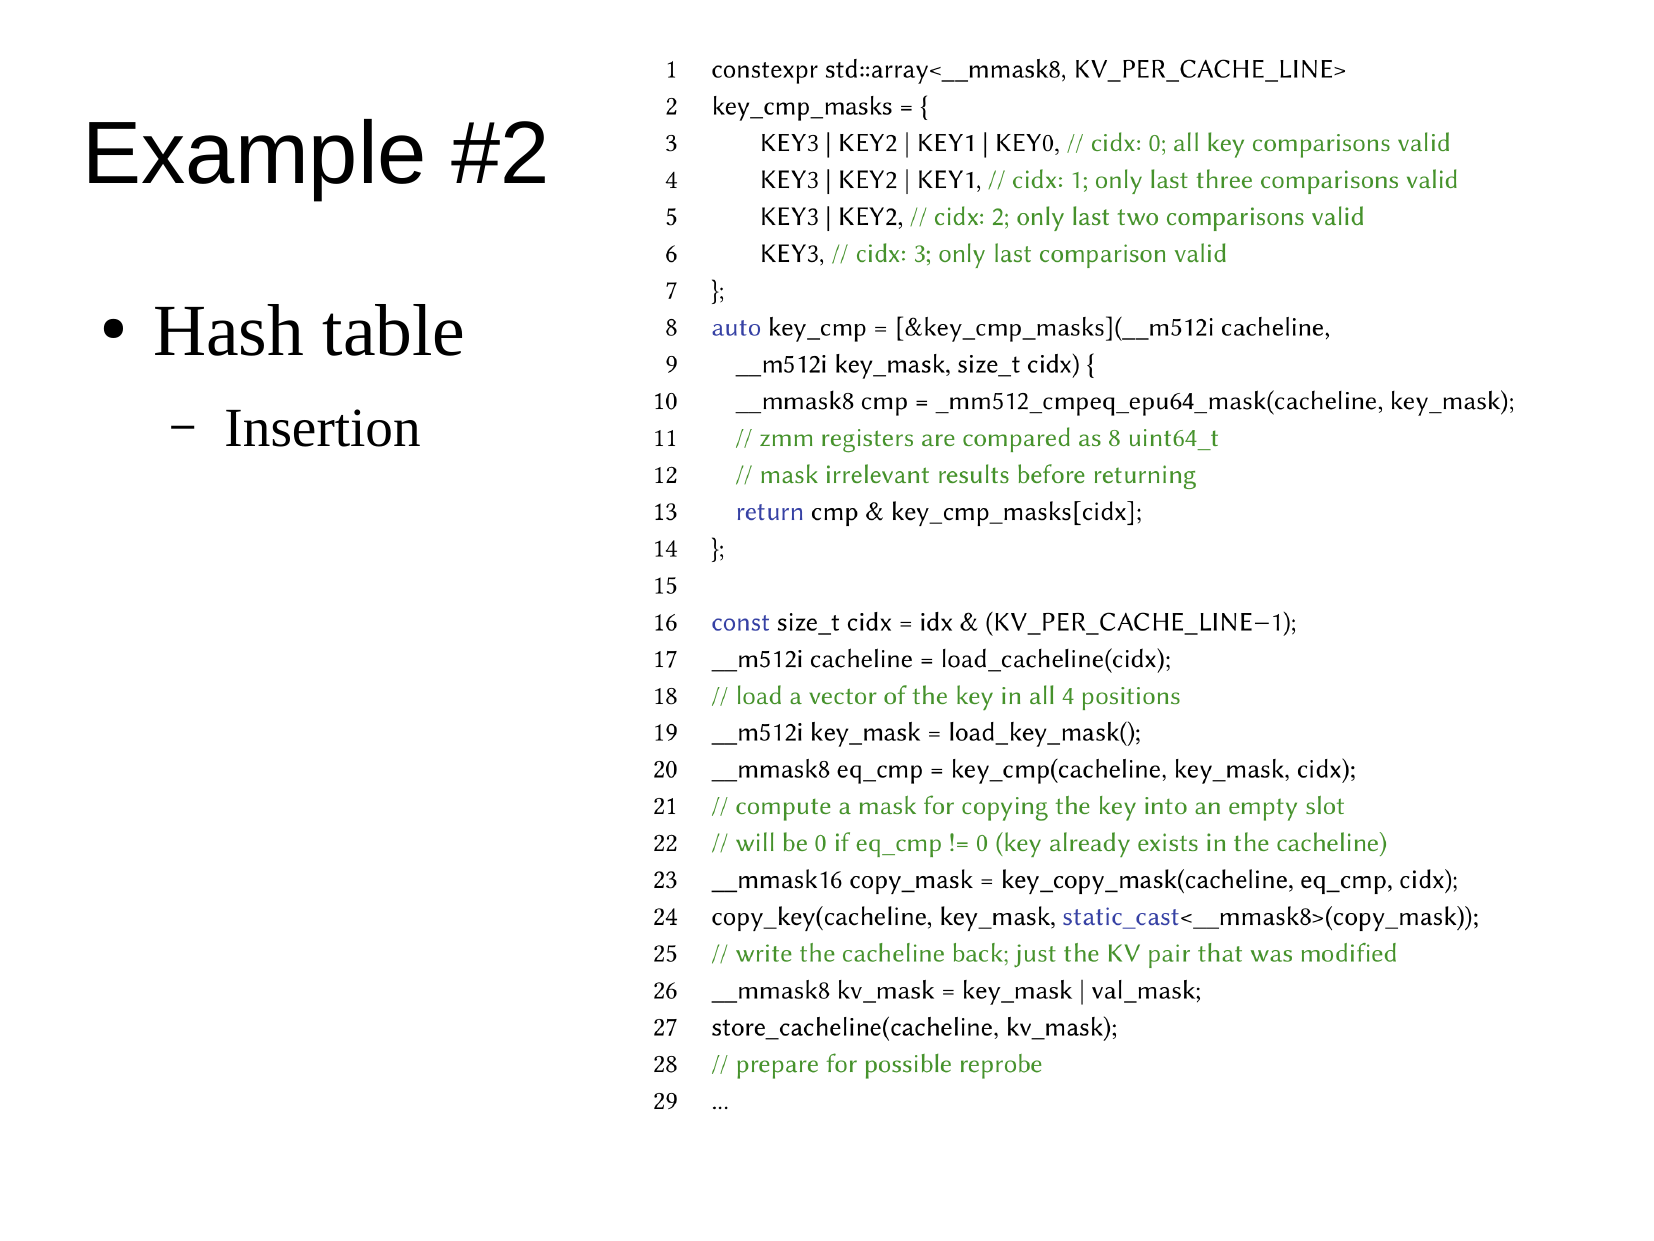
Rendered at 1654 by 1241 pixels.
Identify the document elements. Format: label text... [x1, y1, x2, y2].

list Hash table Insertion [82, 290, 601, 1010]
title Example #2 [82, 49, 1571, 257]
picture [647, 52, 1538, 1126]
